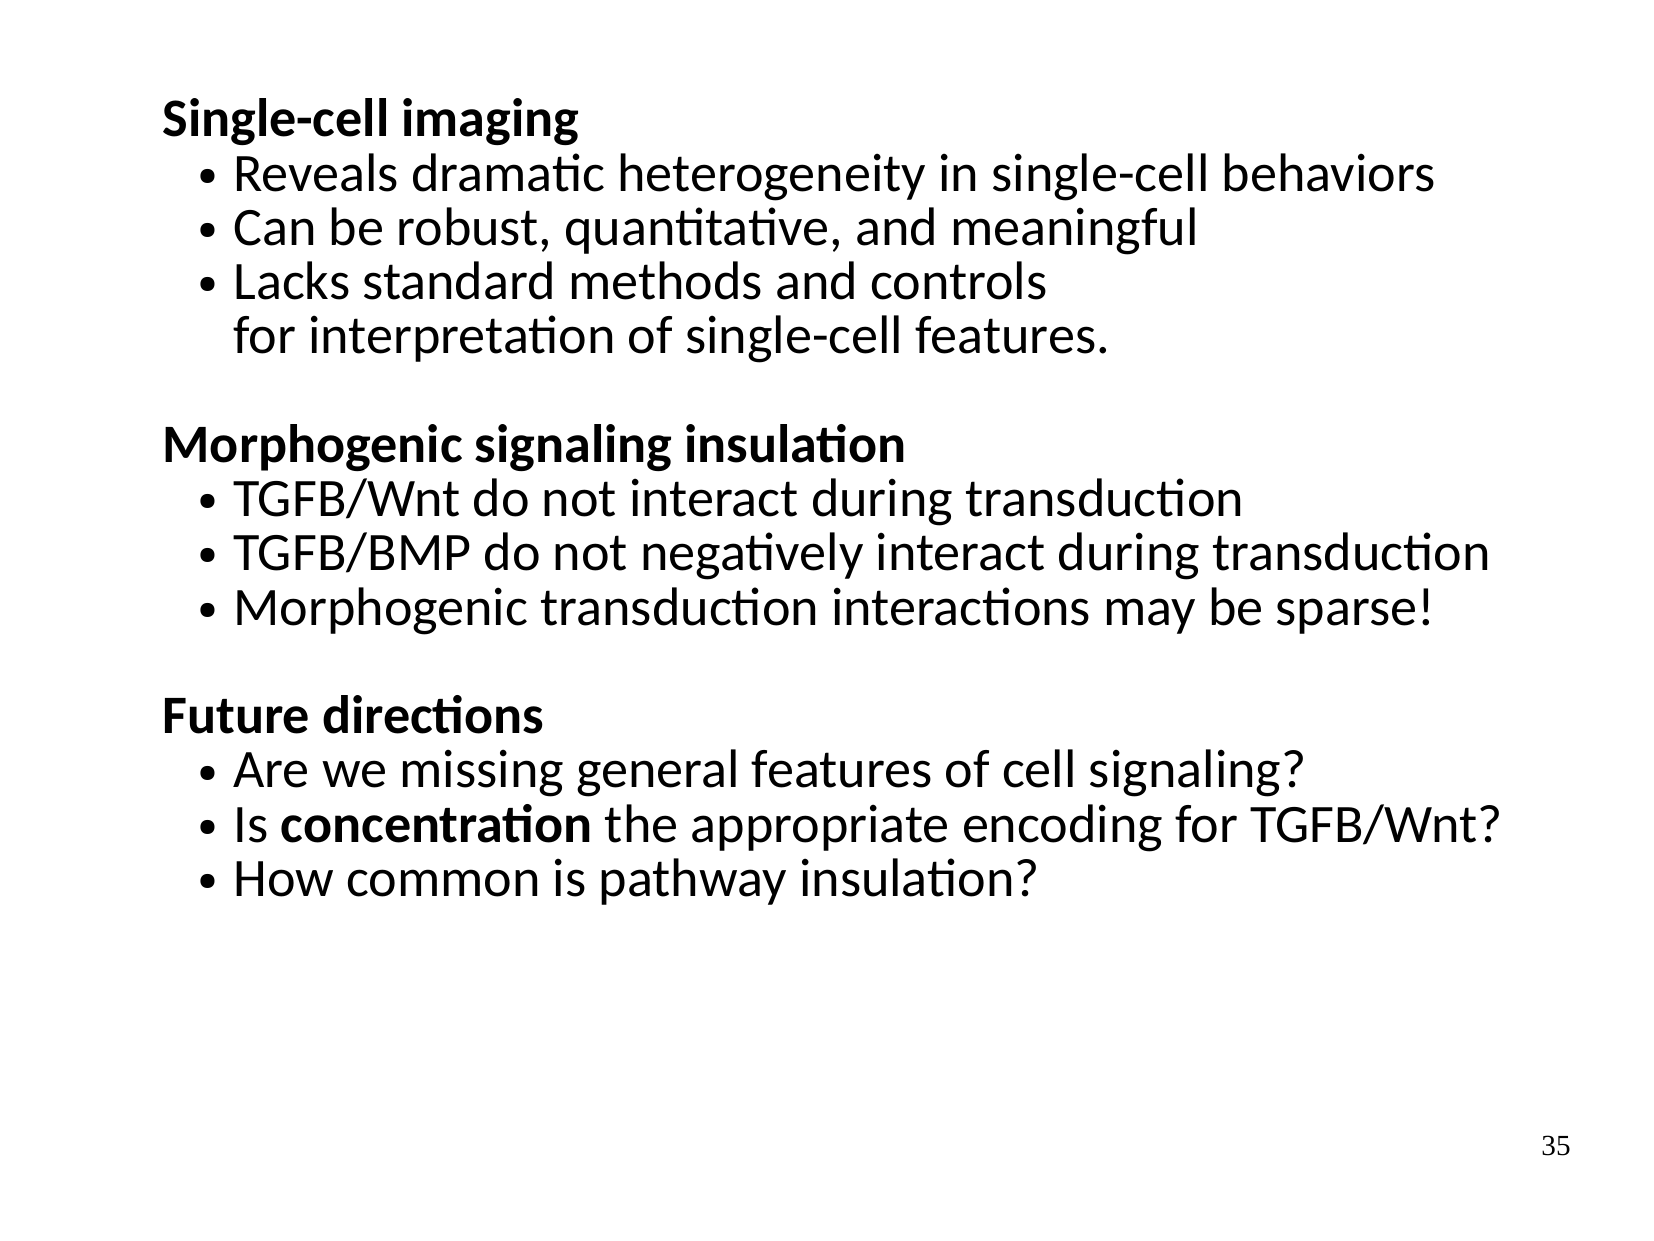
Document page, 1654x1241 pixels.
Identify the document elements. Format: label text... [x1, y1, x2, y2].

text_box Single-cell imaging Reveals dramatic heterogeneity in single-cell behaviors Can be robust, quantitative, and meaningful Lacks standard methods and controls for interpretation of single-cell features. Morphogenic signaling insulation TGFB/Wnt do not interact during transduction TGFB/BMP do not negatively interact during transduction Morphogenic transduction interactions may be sparse! Future directions Are we missing general features of cell signaling? Is concentration the appropriate encoding for TGFB/Wnt? How common is pathway insulation? [147, 88, 1625, 1098]
